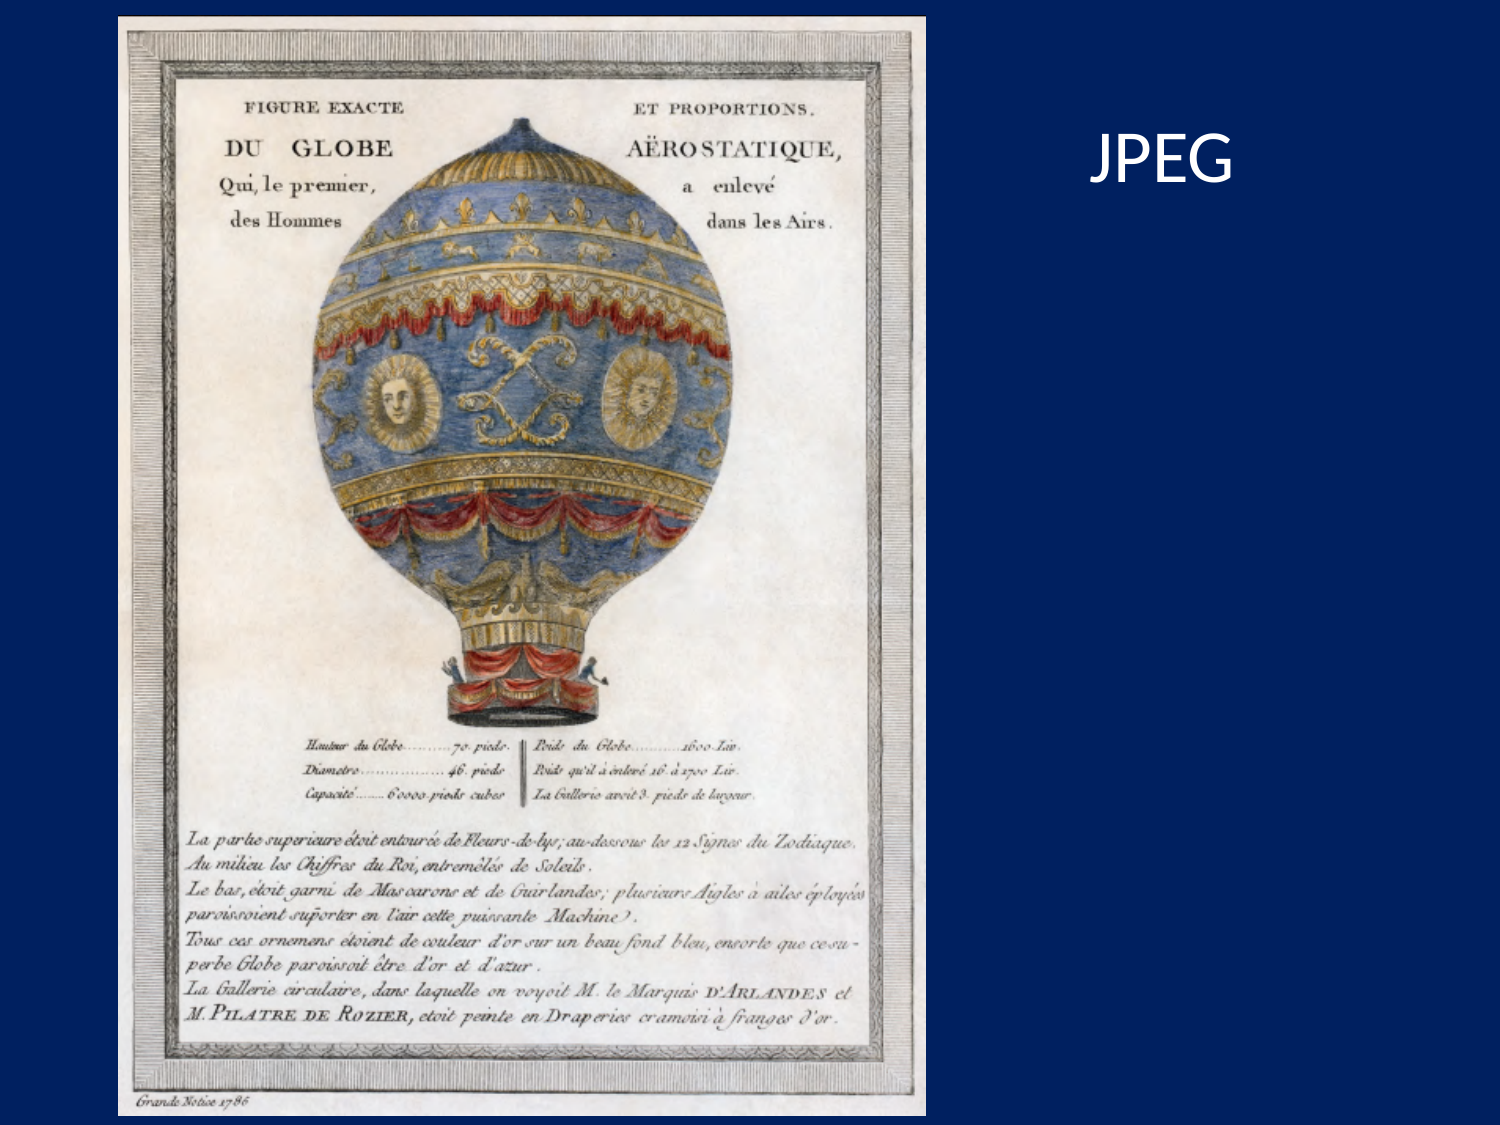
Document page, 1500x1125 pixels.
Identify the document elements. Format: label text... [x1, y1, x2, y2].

text_box JPEG [1074, 99, 1385, 206]
picture [118, 15, 926, 1116]
